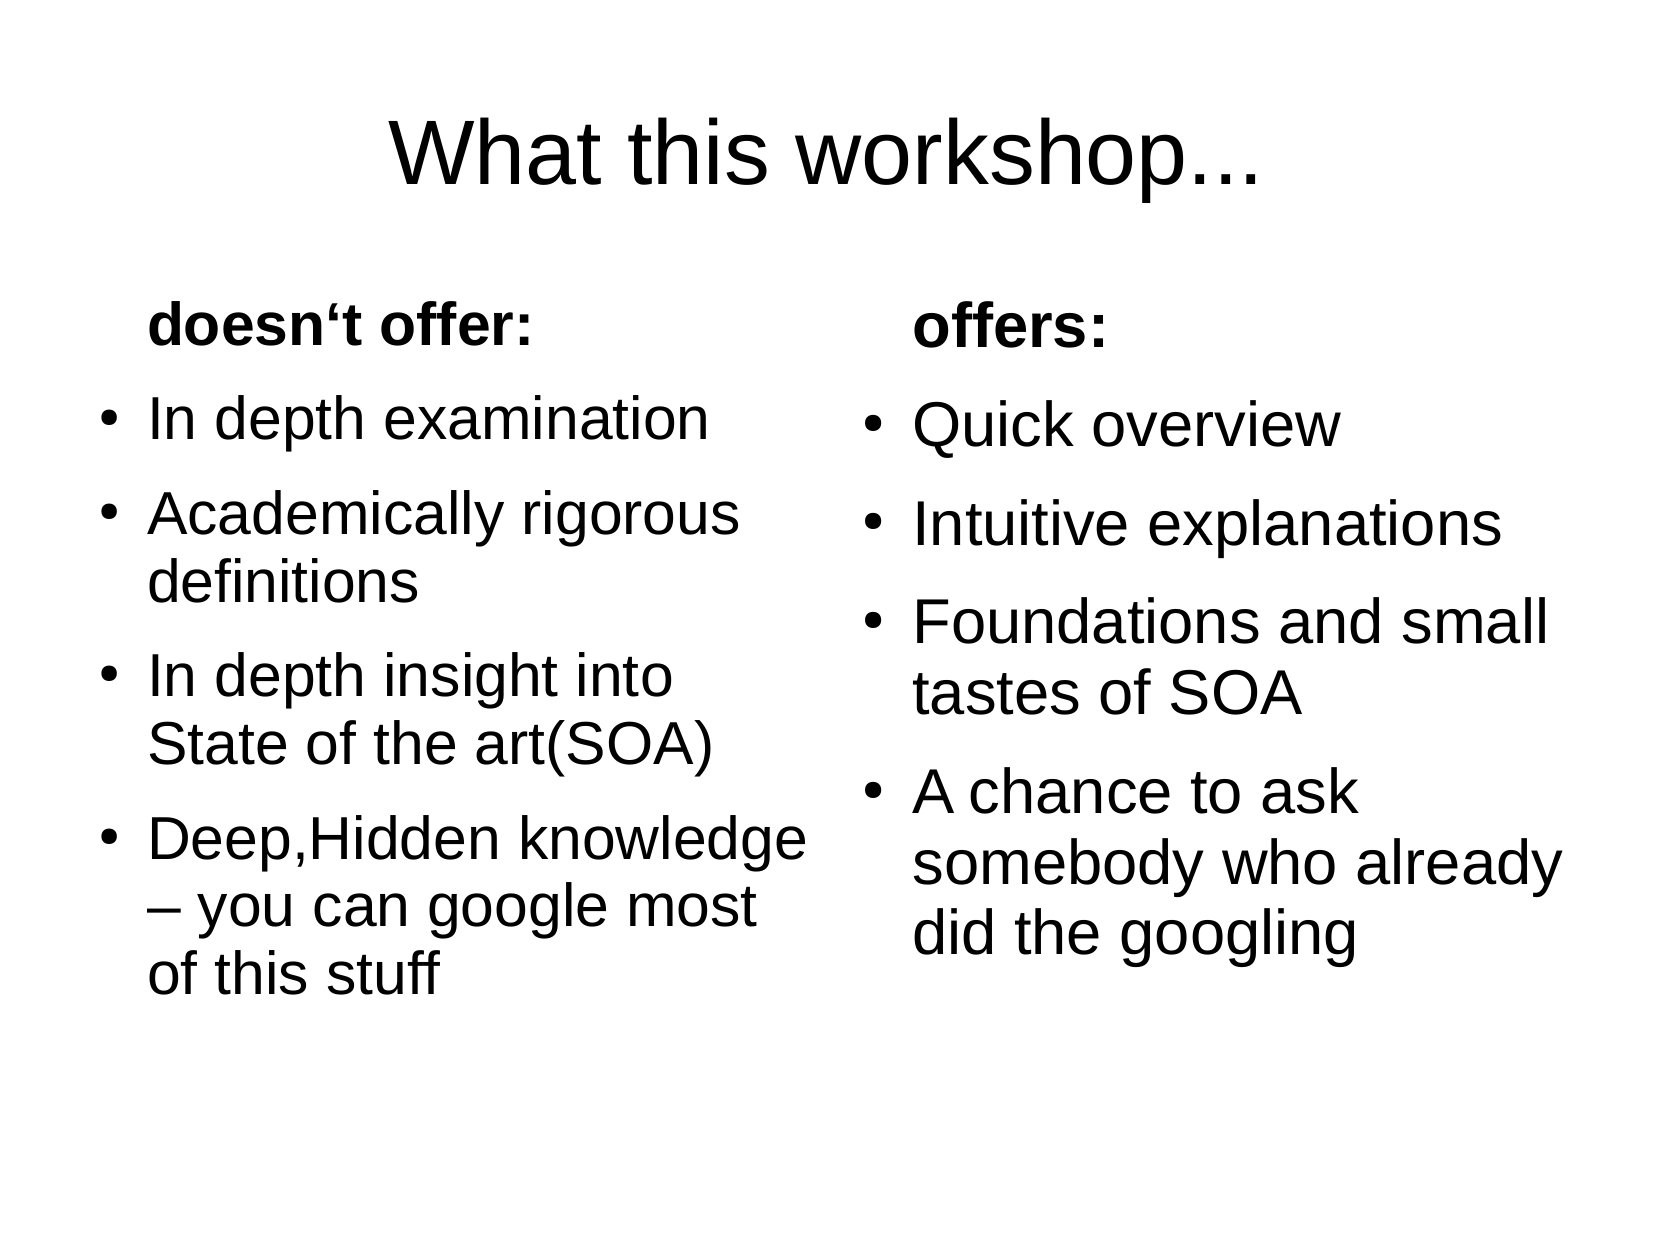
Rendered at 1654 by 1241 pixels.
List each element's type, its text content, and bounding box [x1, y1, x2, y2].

list offers: Quick overview Intuitive explanations Foundations and small tastes of SOA A chance to ask somebody who already did the googling [845, 290, 1572, 1010]
title What this workshop... [82, 49, 1571, 257]
list doesn‘t offer: In depth examination Academically rigorous definitions In depth insight into State of the art(SOA) Deep,Hidden knowledge – you can google most of this stuff [82, 290, 809, 1010]
